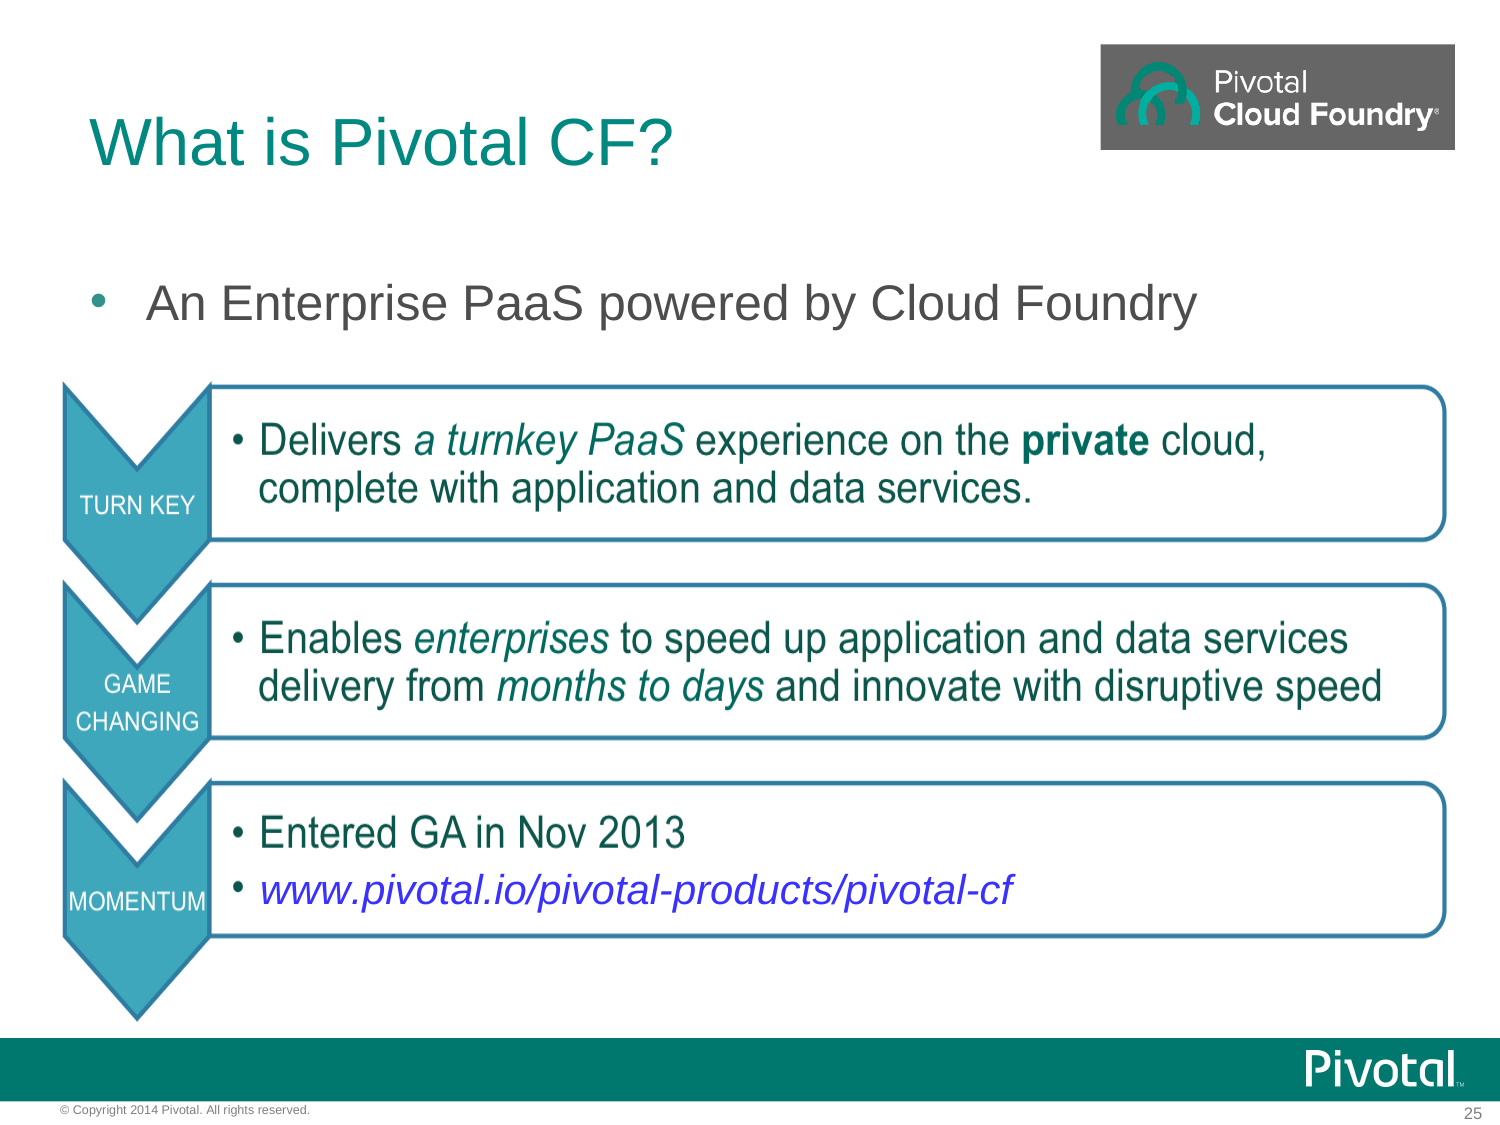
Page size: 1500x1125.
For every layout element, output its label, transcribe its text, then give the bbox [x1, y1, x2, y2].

picture [1116, 62, 1439, 131]
picture [62, 381, 1447, 1022]
text_box [1100, 44, 1455, 150]
picture [1306, 1050, 1464, 1087]
title What is Pivotal CF? [75, 45, 1426, 233]
text_box www.pivotal.io/pivotal-products/pivotal-cf [245, 855, 1069, 921]
list An Enterprise PaaS powered by Cloud Foundry [75, 262, 1426, 381]
